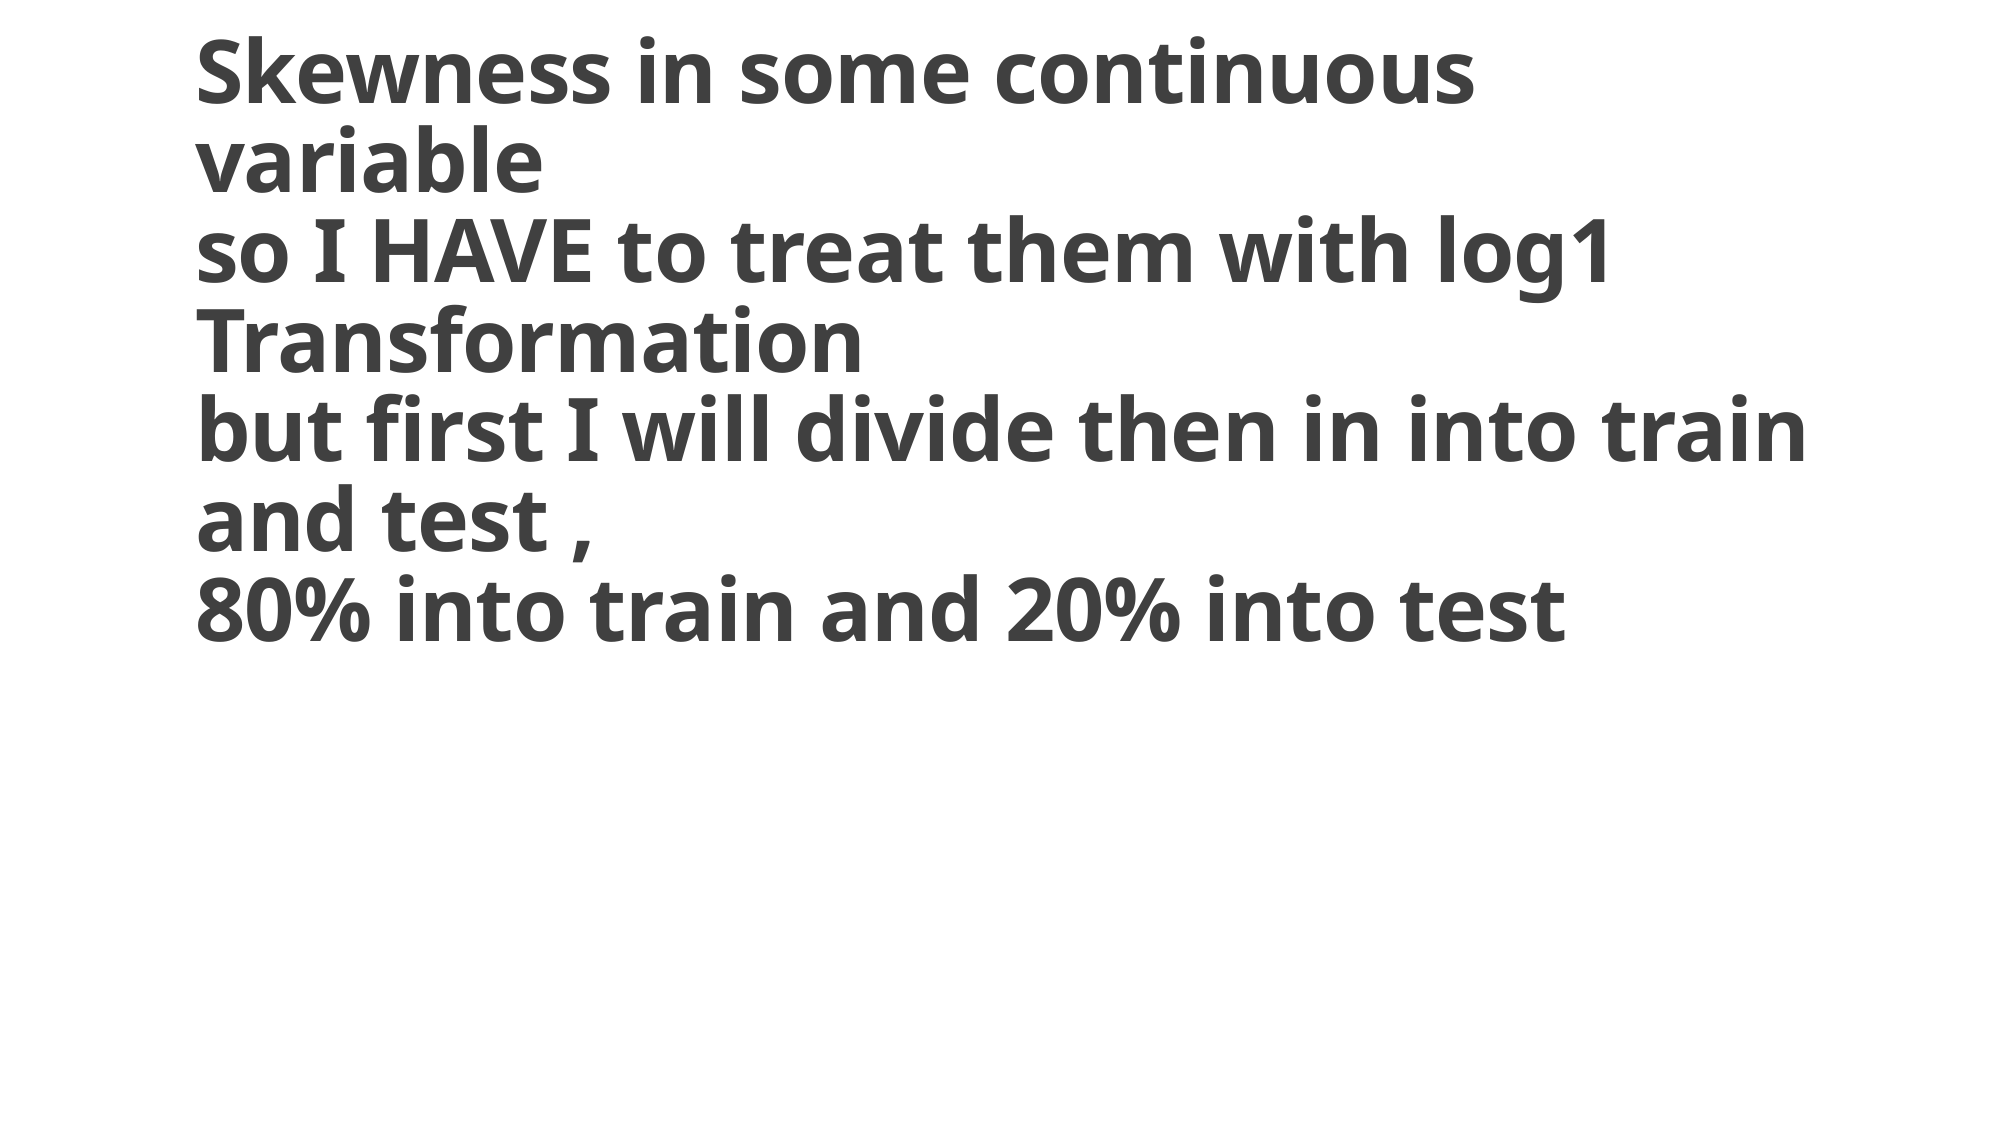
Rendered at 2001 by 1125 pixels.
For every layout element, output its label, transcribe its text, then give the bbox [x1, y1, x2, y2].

title Skewness in some continuous variable so I HAVE to treat them with log1 Transformation but first I will divide then in into train and test , 80% into train and 20% into test [180, 17, 1831, 667]
